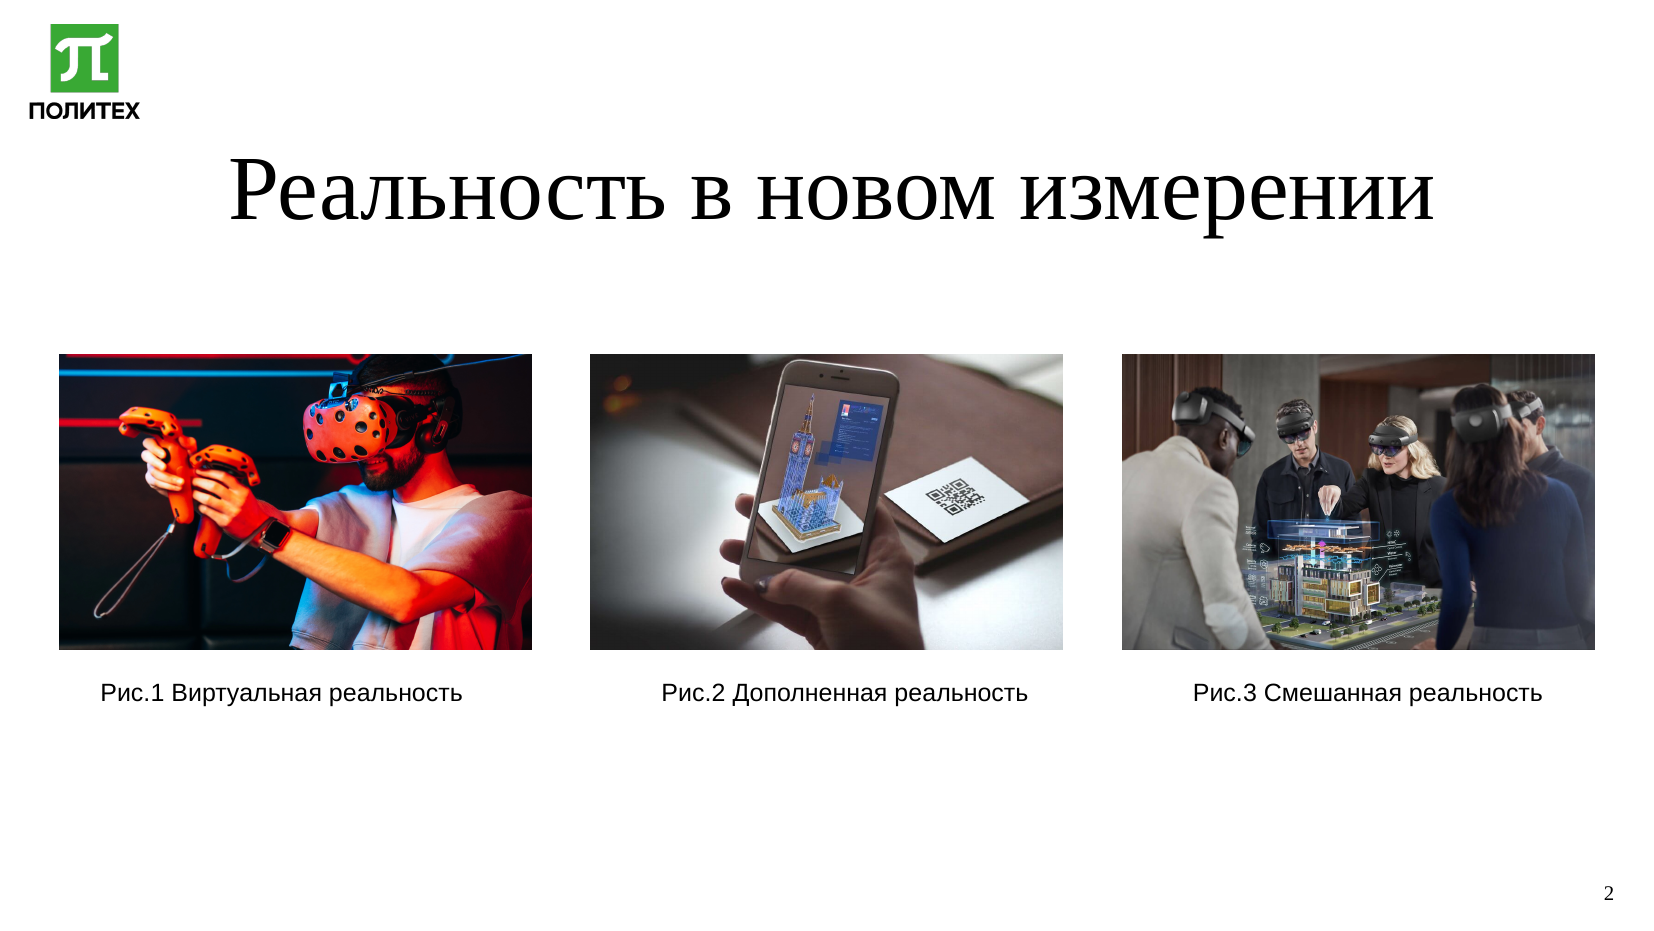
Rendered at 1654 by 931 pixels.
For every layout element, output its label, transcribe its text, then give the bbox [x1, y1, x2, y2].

list Рис.2 Дополненная реальность [590, 679, 1034, 787]
title Реальность в новом измерении [88, 110, 1577, 266]
picture [29, 24, 140, 119]
list Рис.3 Смешанная реальность [1122, 679, 1565, 787]
picture [59, 354, 532, 650]
list Рис.1 Виртуальная реальность [29, 679, 502, 787]
picture [1122, 354, 1595, 650]
picture [590, 354, 1063, 650]
title 2 [1564, 856, 1654, 931]
